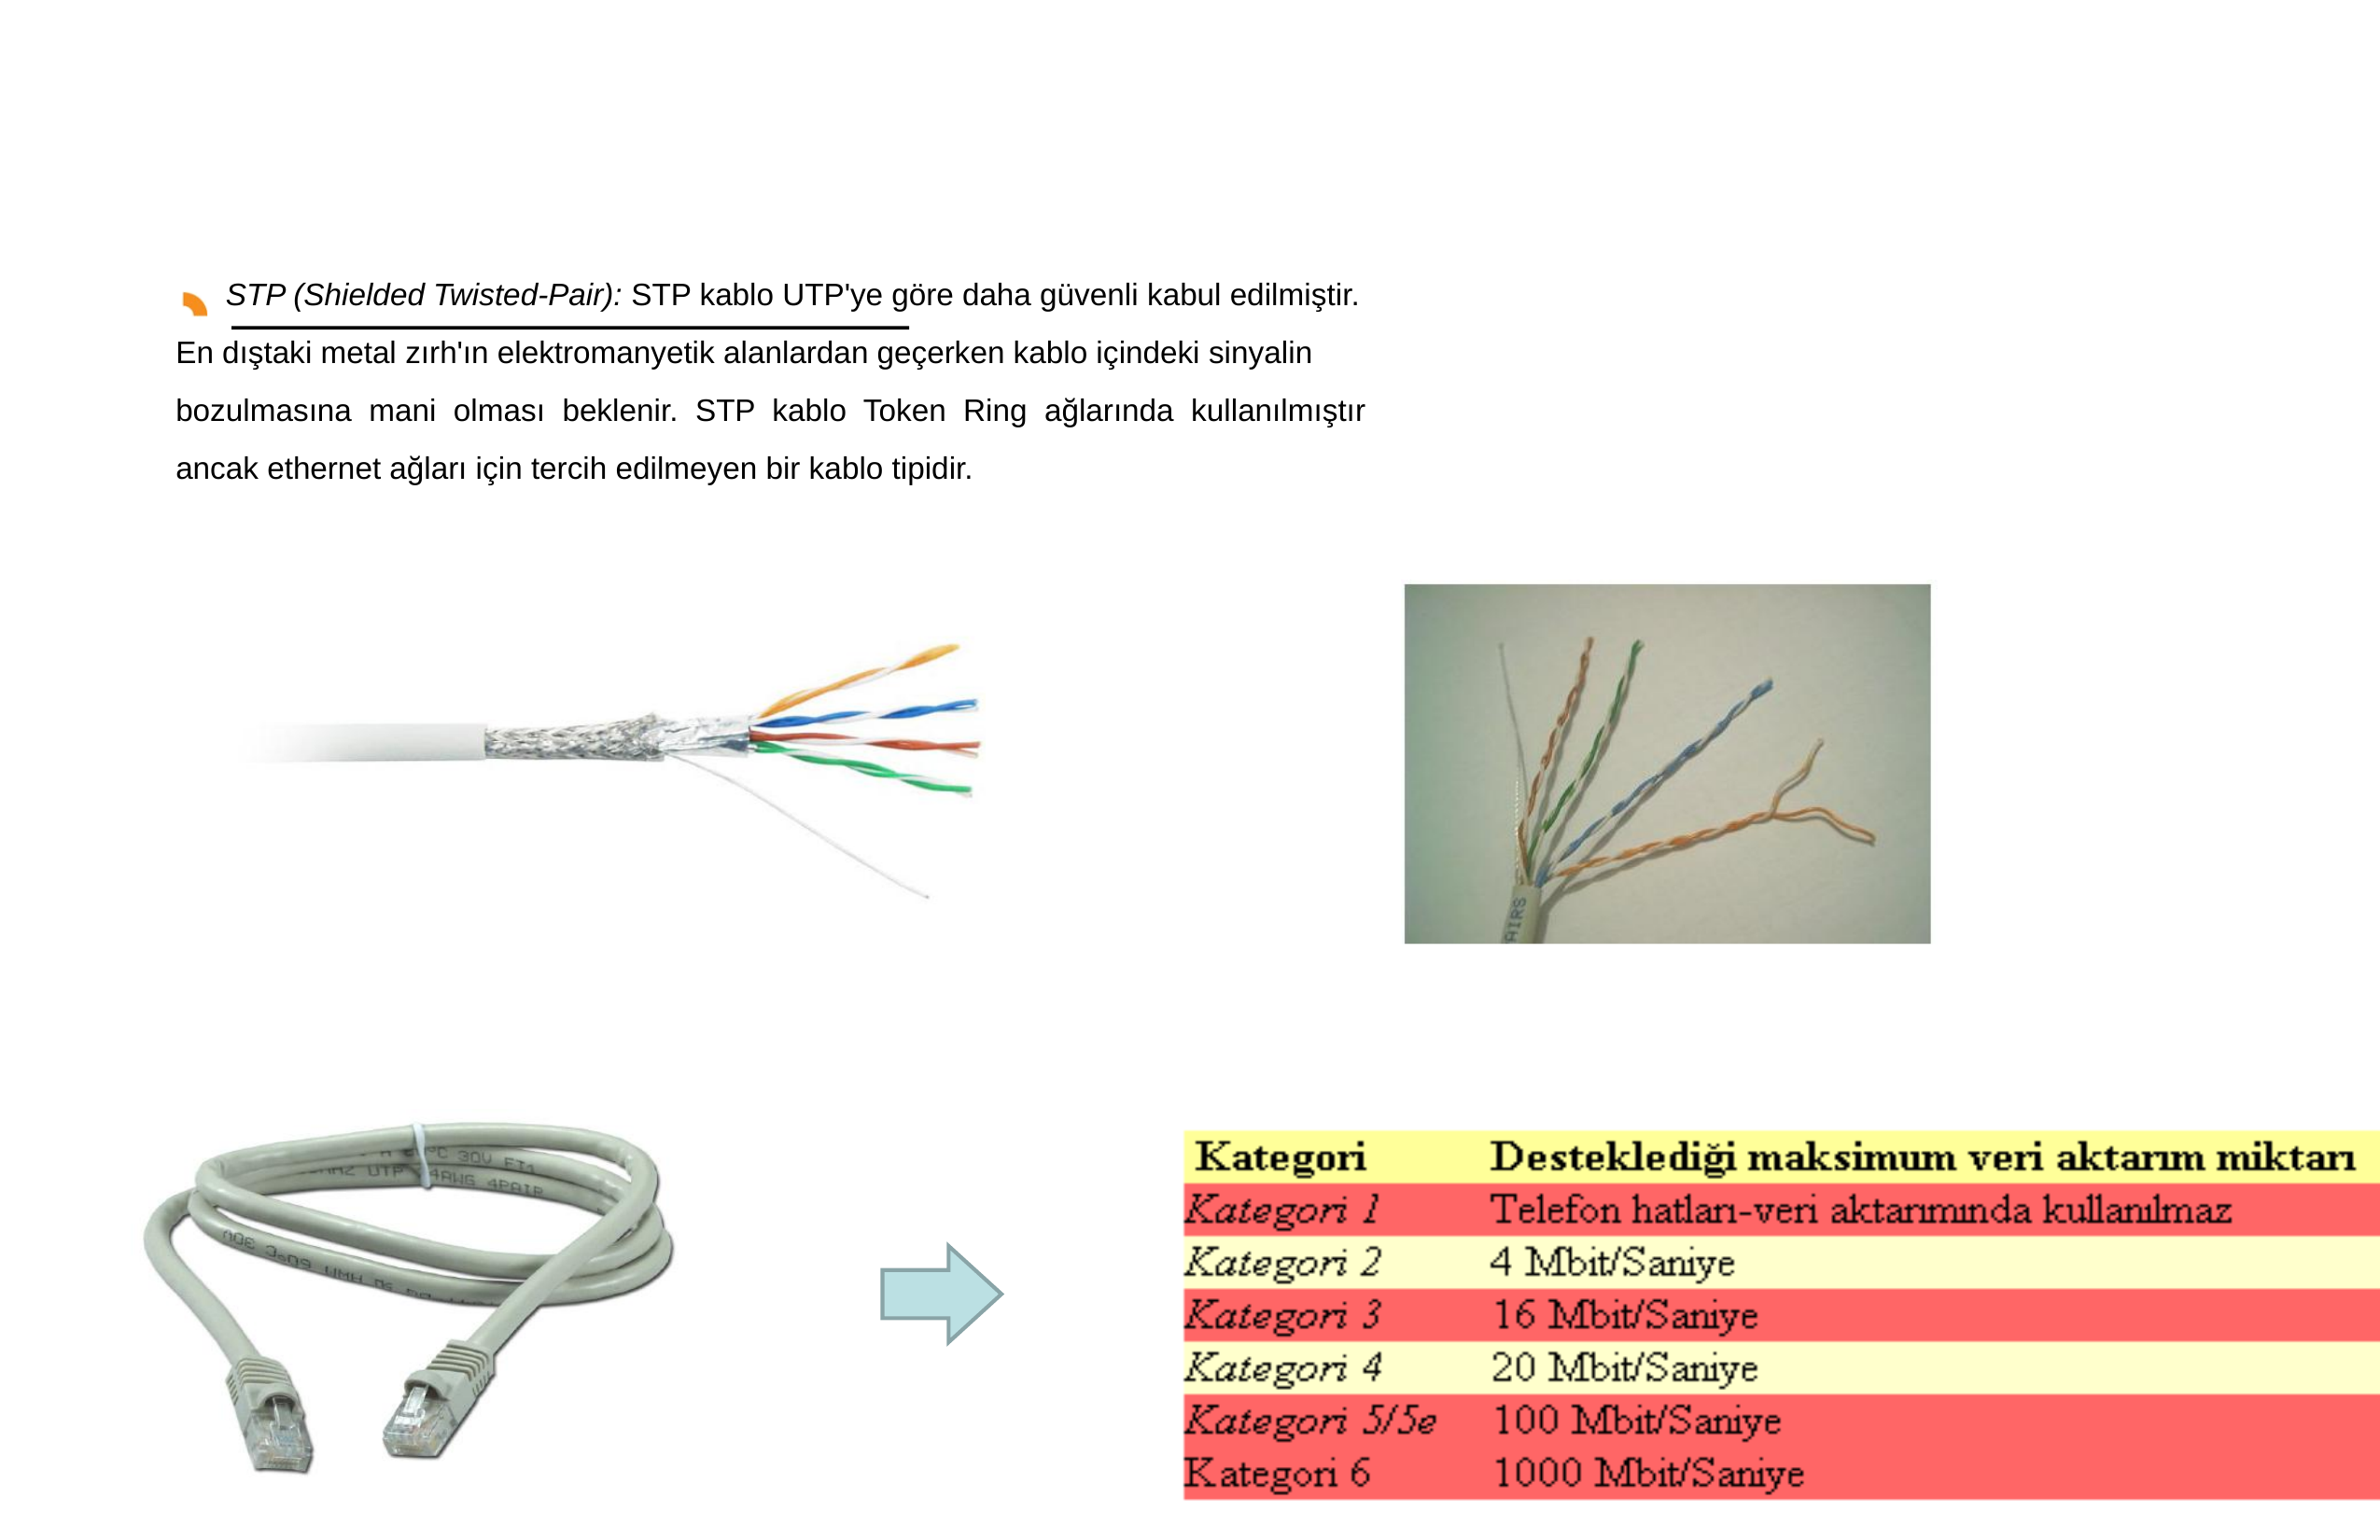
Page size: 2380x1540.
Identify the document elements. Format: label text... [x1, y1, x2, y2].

picture [1401, 580, 1938, 951]
text_box STP (Shielded Twisted-Pair): STP kablo UTP'ye göre daha güvenli kabul edilmiştir. [217, 277, 2187, 340]
picture [131, 1109, 679, 1478]
picture [238, 620, 986, 904]
text_box ancak ethernet ağları için tercih edilmeyen bir kablo tipidir. [175, 451, 1552, 513]
picture [175, 287, 216, 322]
text_box [0, 0, 2380, 1540]
text_box bozulmasına mani olması beklenir. STP kablo Token Ring ağlarında kullanılmıştır [175, 393, 2228, 455]
text_box En dıştaki metal zırh'ın elektromanyetik alanlardan geçerken kablo içindeki sinyalin [175, 335, 2127, 393]
picture [1165, 1121, 2380, 1511]
